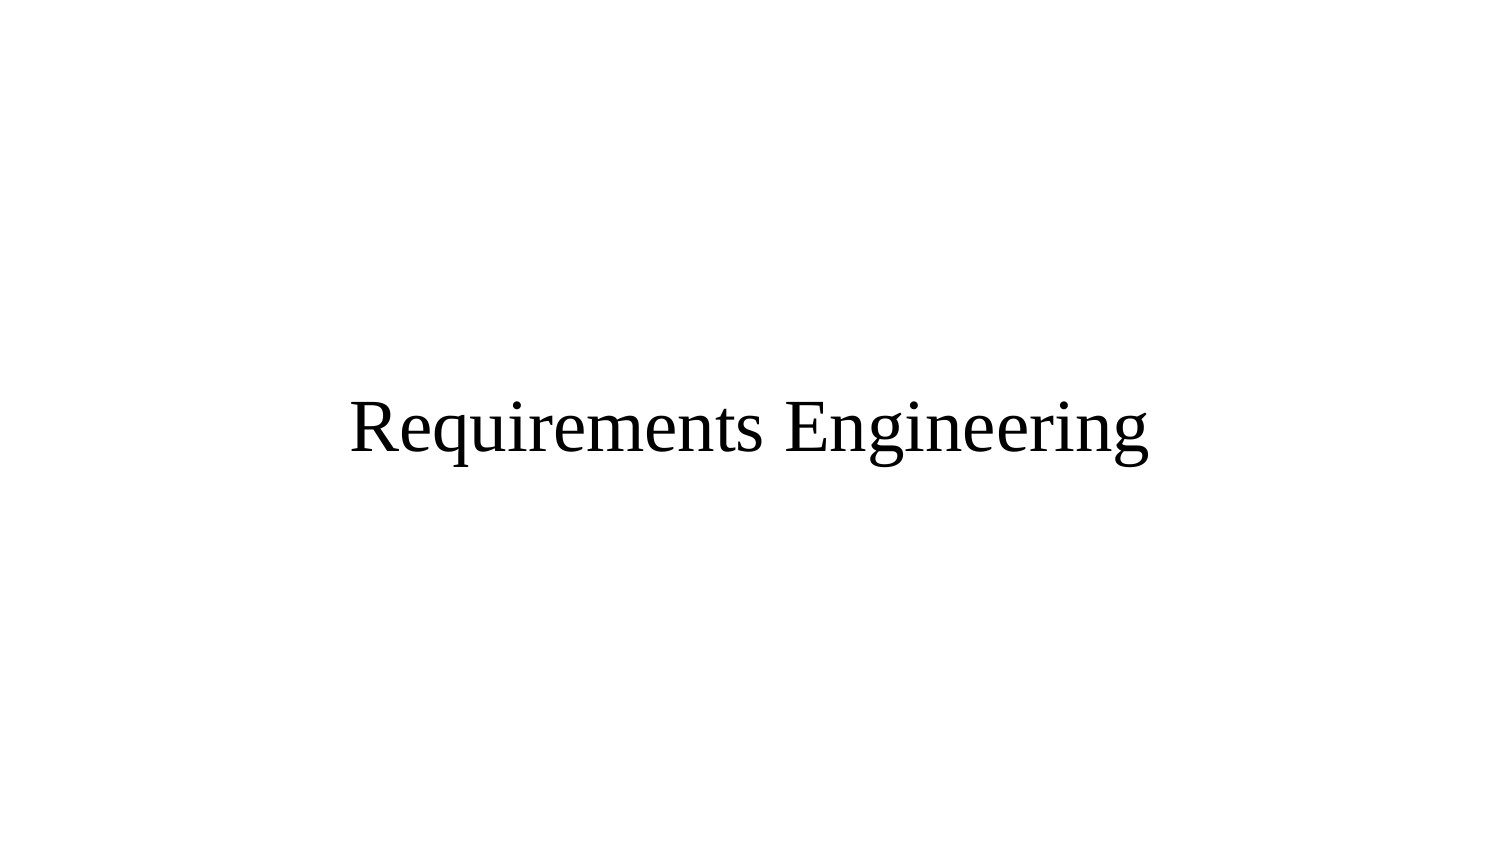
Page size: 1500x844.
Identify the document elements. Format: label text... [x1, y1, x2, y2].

title Requirements Engineering [51, 352, 1449, 491]
